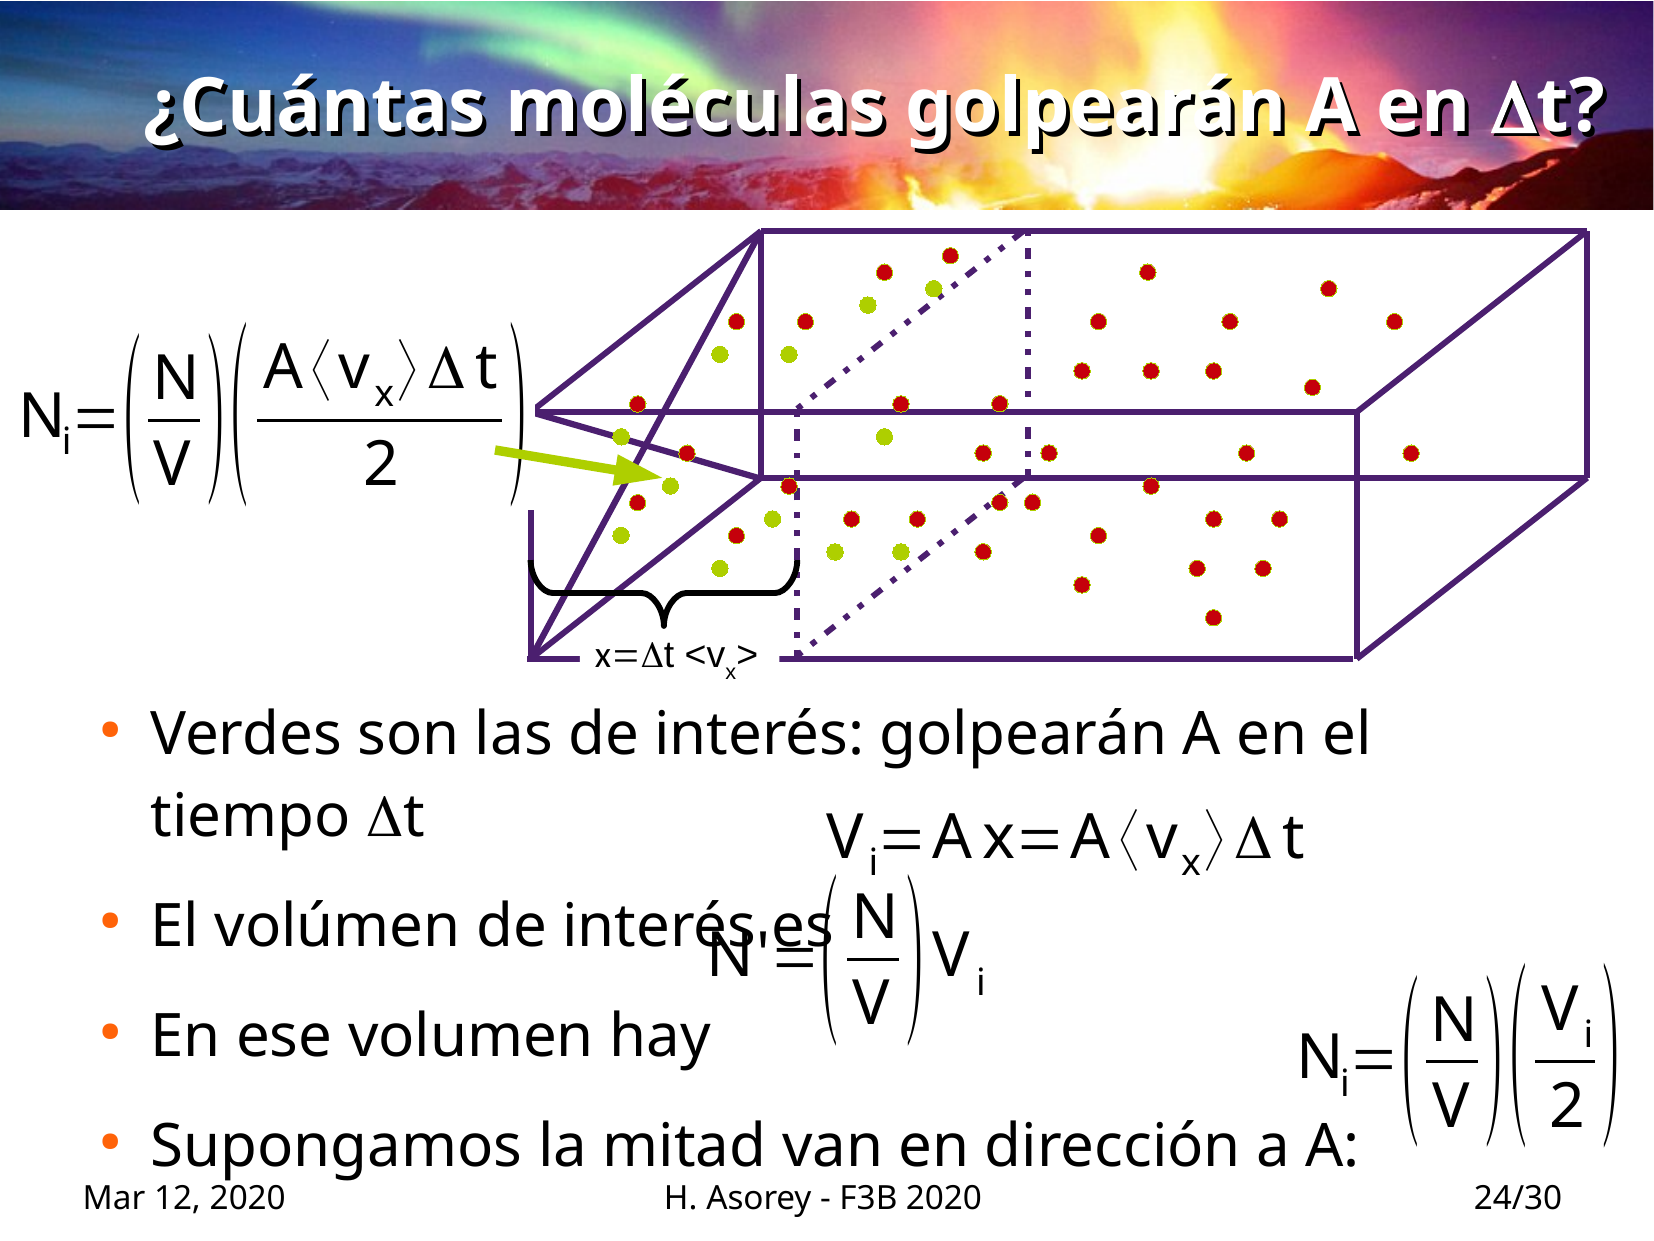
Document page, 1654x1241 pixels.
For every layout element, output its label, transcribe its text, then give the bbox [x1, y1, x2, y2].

text_box [925, 280, 943, 297]
text_box [1221, 313, 1239, 330]
text_box [780, 477, 798, 495]
text_box [1386, 313, 1403, 330]
text_box [1304, 379, 1321, 396]
text_box [1073, 576, 1091, 594]
text_box [876, 263, 893, 281]
text_box [1142, 362, 1160, 380]
text_box [780, 346, 798, 363]
text_box [1139, 263, 1157, 281]
chart [1290, 960, 1629, 1152]
text_box [1090, 527, 1107, 544]
text_box [678, 444, 696, 462]
text_box [991, 494, 1009, 511]
text_box [1142, 477, 1160, 495]
text_box [1238, 444, 1255, 462]
text_box [1271, 510, 1288, 528]
text_box [1205, 362, 1222, 380]
text_box [662, 477, 679, 495]
text_box [629, 494, 646, 511]
picture [0, 1, 1654, 210]
text_box [859, 296, 877, 314]
text_box [1320, 280, 1338, 297]
text_box [1402, 444, 1420, 462]
list Verdes son las de interés: golpearán A en el tiempo Dt El volúmen de interés es En ese volumen hay Supongamos la mitad van en dirección a A: [82, 690, 1571, 1186]
text_box [629, 395, 647, 413]
text_box [1024, 493, 1041, 511]
text_box [974, 543, 992, 561]
text_box [1090, 313, 1107, 330]
text_box [991, 395, 1009, 412]
text_box [892, 543, 910, 561]
text_box [826, 543, 844, 561]
text_box [1205, 609, 1222, 626]
text_box [892, 395, 910, 413]
text_box [1254, 560, 1272, 577]
text_box [797, 313, 814, 330]
text_box [711, 346, 729, 363]
text_box [1188, 560, 1206, 577]
text_box [1205, 510, 1223, 528]
text_box [728, 313, 745, 330]
text_box [612, 527, 630, 544]
text_box x=Dt <vx> [579, 625, 780, 703]
text_box [1040, 444, 1058, 462]
text_box [843, 510, 860, 528]
chart [699, 797, 1313, 1049]
text_box [974, 444, 992, 462]
title ¿Cuántas moléculas golpearán A en Dt? [45, 15, 1606, 191]
text_box [612, 428, 630, 446]
text_box [764, 510, 781, 528]
text_box [909, 510, 926, 528]
text_box [1073, 362, 1091, 380]
chart [11, 318, 536, 511]
text_box [711, 560, 729, 577]
text_box [876, 428, 893, 446]
text_box [728, 527, 745, 544]
text_box [942, 247, 959, 264]
